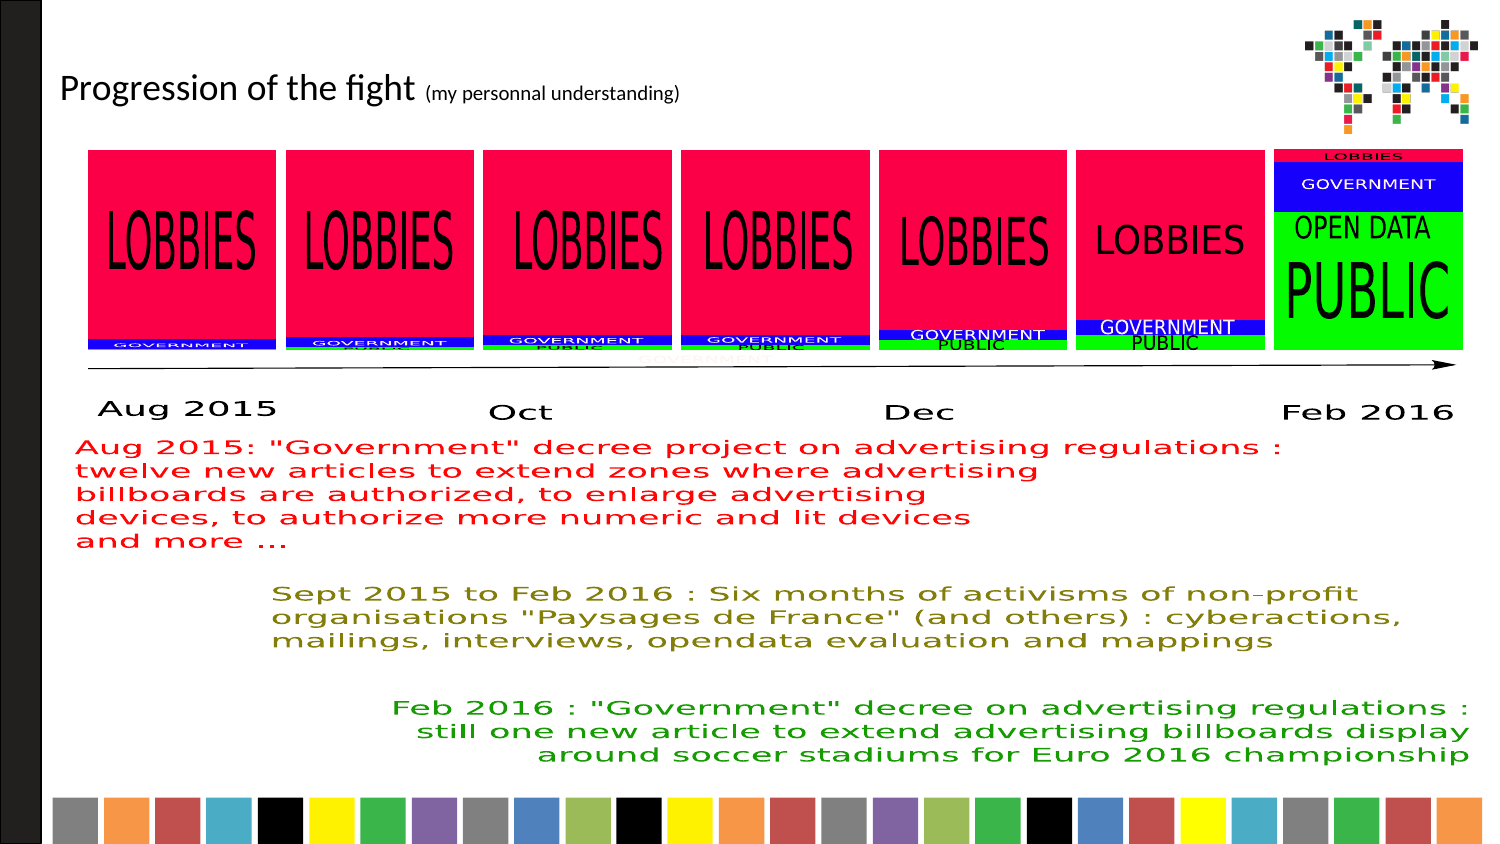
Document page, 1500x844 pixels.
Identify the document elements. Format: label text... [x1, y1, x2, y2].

picture [1305, 20, 1478, 134]
text_box Progression of the fight (my personnal understanding) [59, 15, 1280, 156]
picture [75, 148, 1477, 768]
